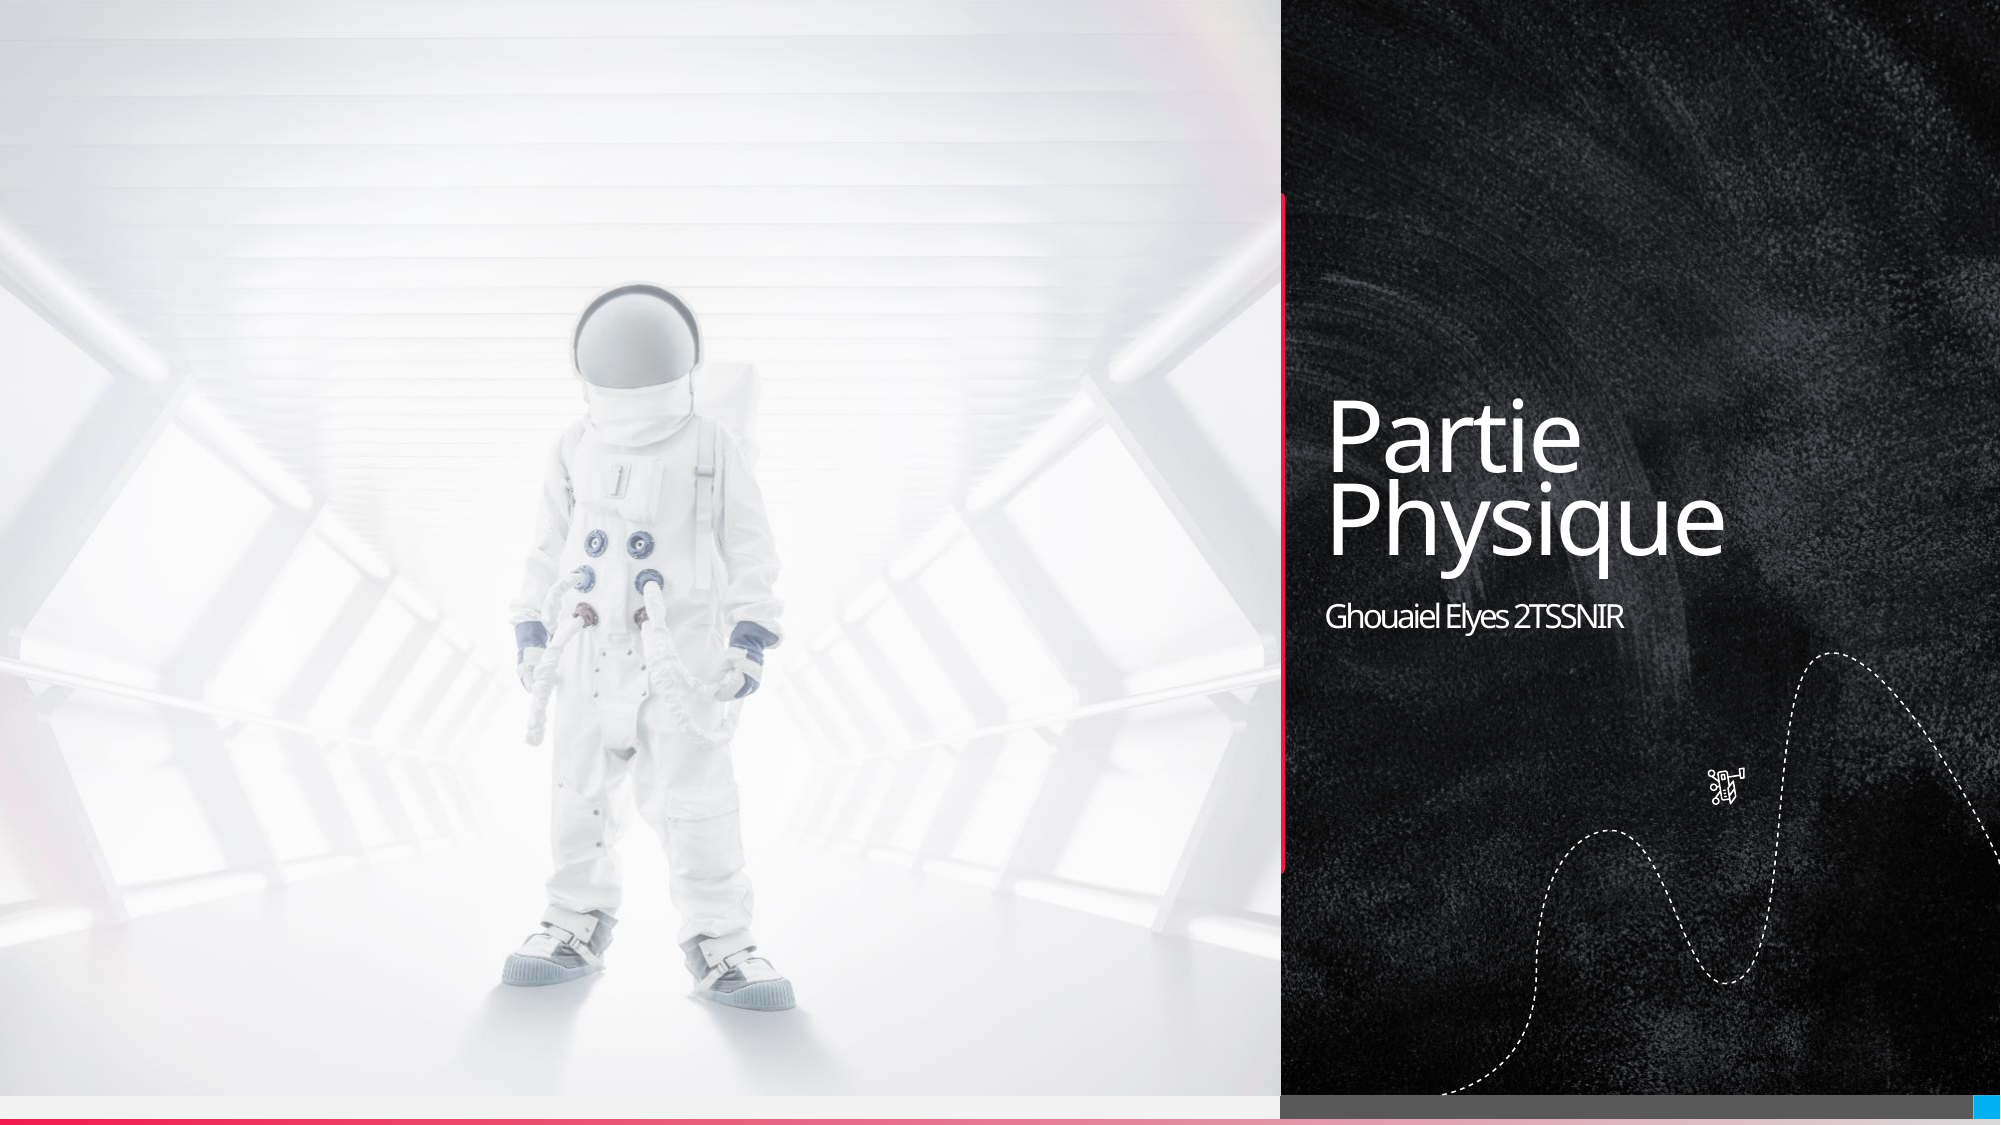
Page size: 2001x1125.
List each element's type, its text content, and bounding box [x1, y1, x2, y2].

text_box [1707, 767, 1745, 805]
title Partie Physique [1324, 321, 1942, 576]
subtitle Ghouaiel Elyes 2TSSNIR [1324, 590, 1941, 710]
picture [0, 0, 1281, 1096]
